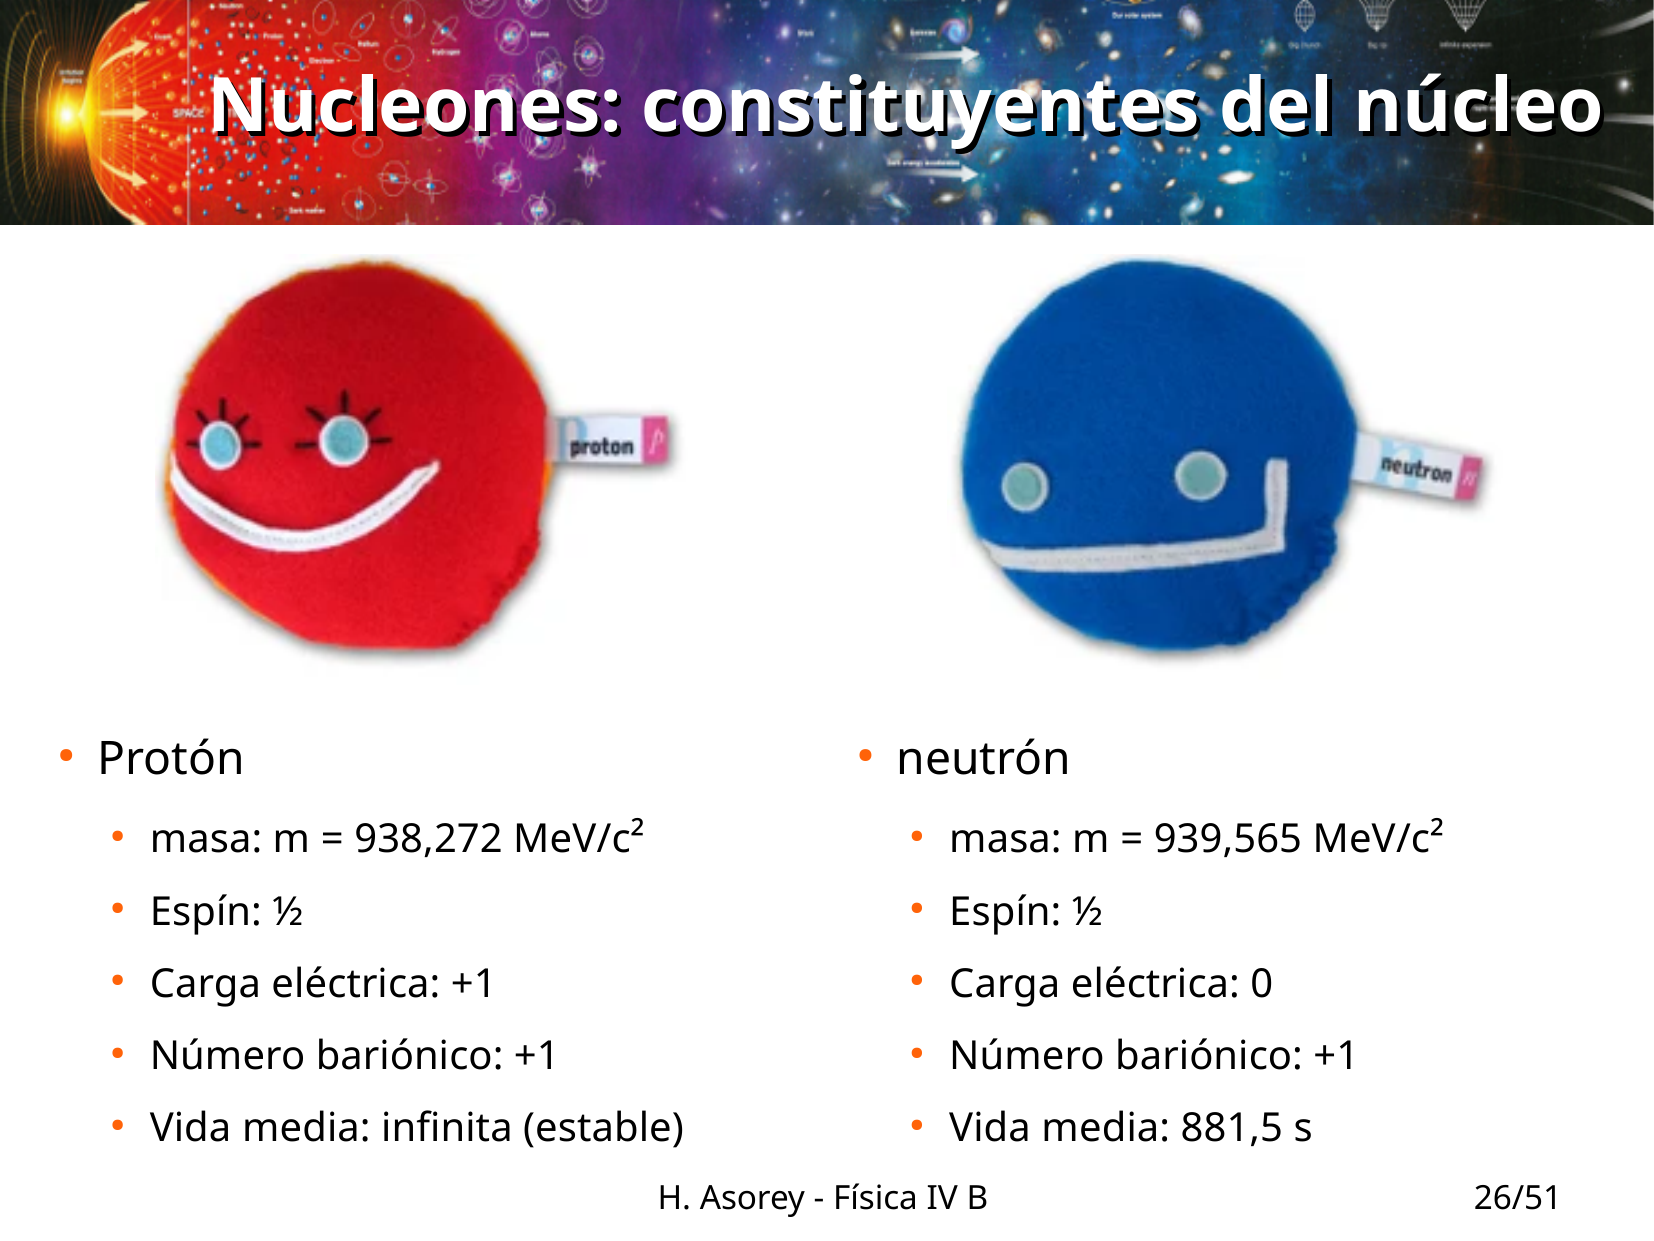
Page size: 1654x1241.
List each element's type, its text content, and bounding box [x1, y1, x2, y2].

picture [947, 254, 1503, 685]
list neutrón masa: m = 939,565 MeV/c² Espín: ½ Carga eléctrica: 0 Número bariónico: +1 Vida media: 881,5 s [844, 725, 1606, 1155]
picture [0, 0, 1654, 225]
picture [155, 254, 696, 685]
list Protón masa: m = 938,272 MeV/c² Espín: ½ Carga eléctrica: +1 Número bariónico: +1 Vida media: infinita (estable) [45, 725, 807, 1155]
title Nucleones: constituyentes del núcleo [45, 15, 1606, 191]
